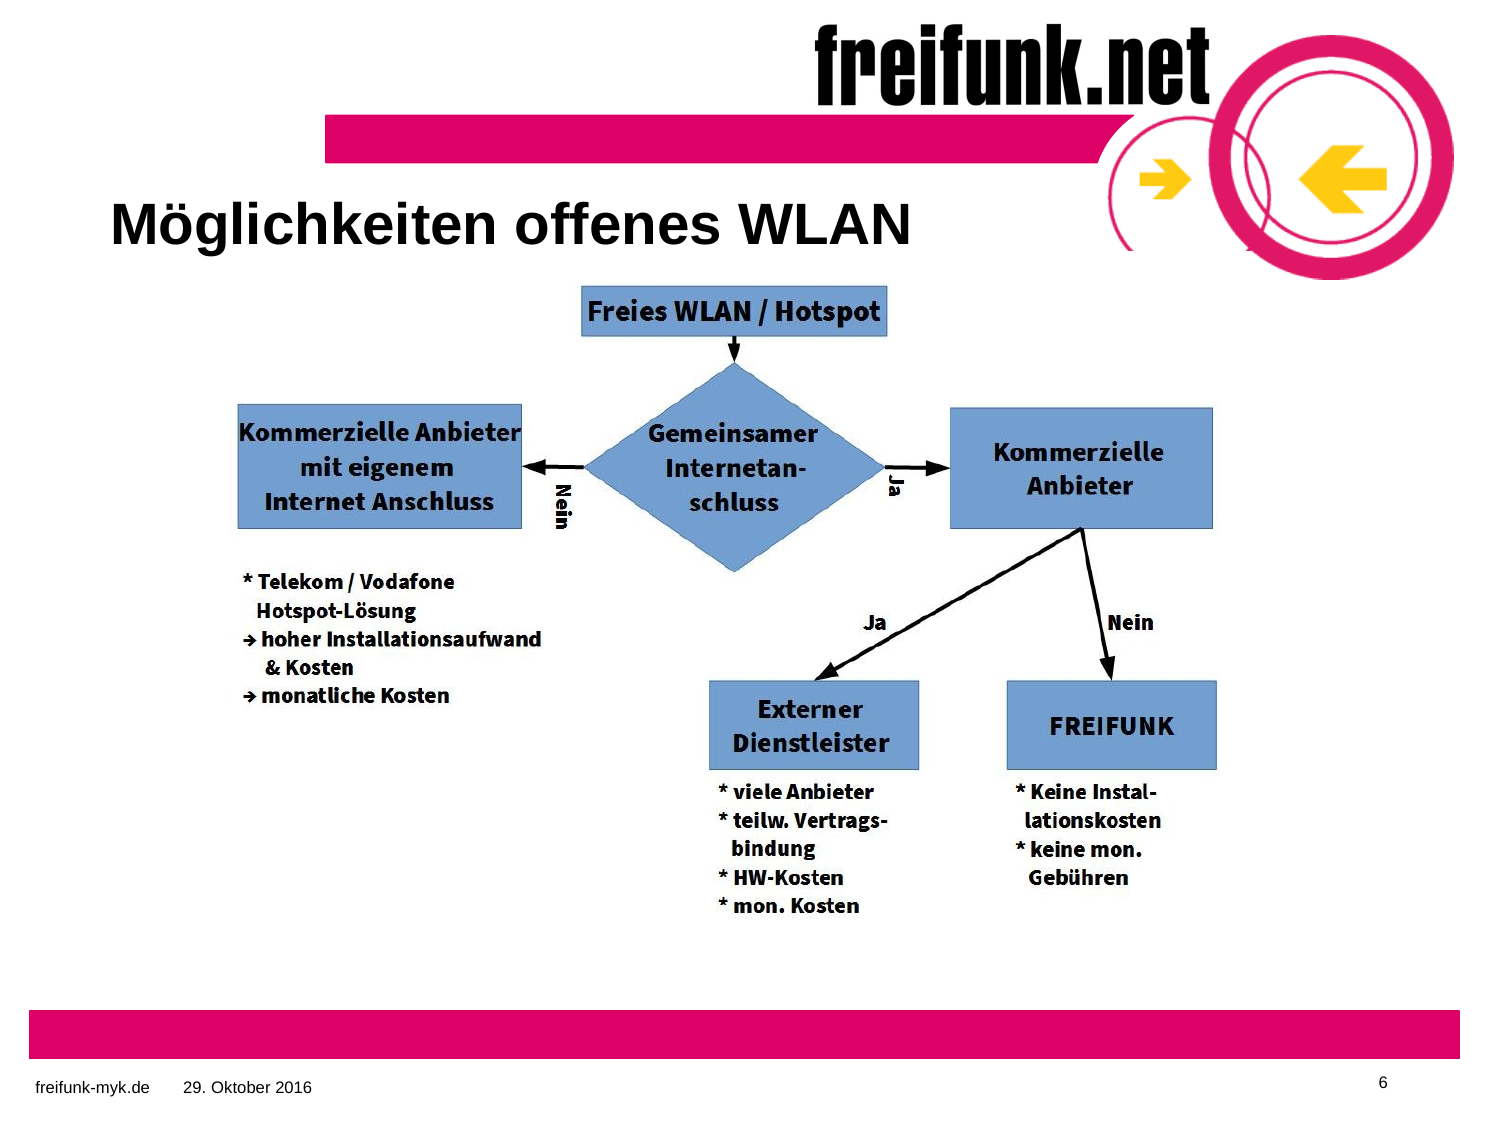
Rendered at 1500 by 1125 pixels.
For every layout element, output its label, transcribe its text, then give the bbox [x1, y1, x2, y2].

title Möglichkeiten offenes WLAN [110, 160, 1093, 282]
picture [198, 24, 1454, 996]
